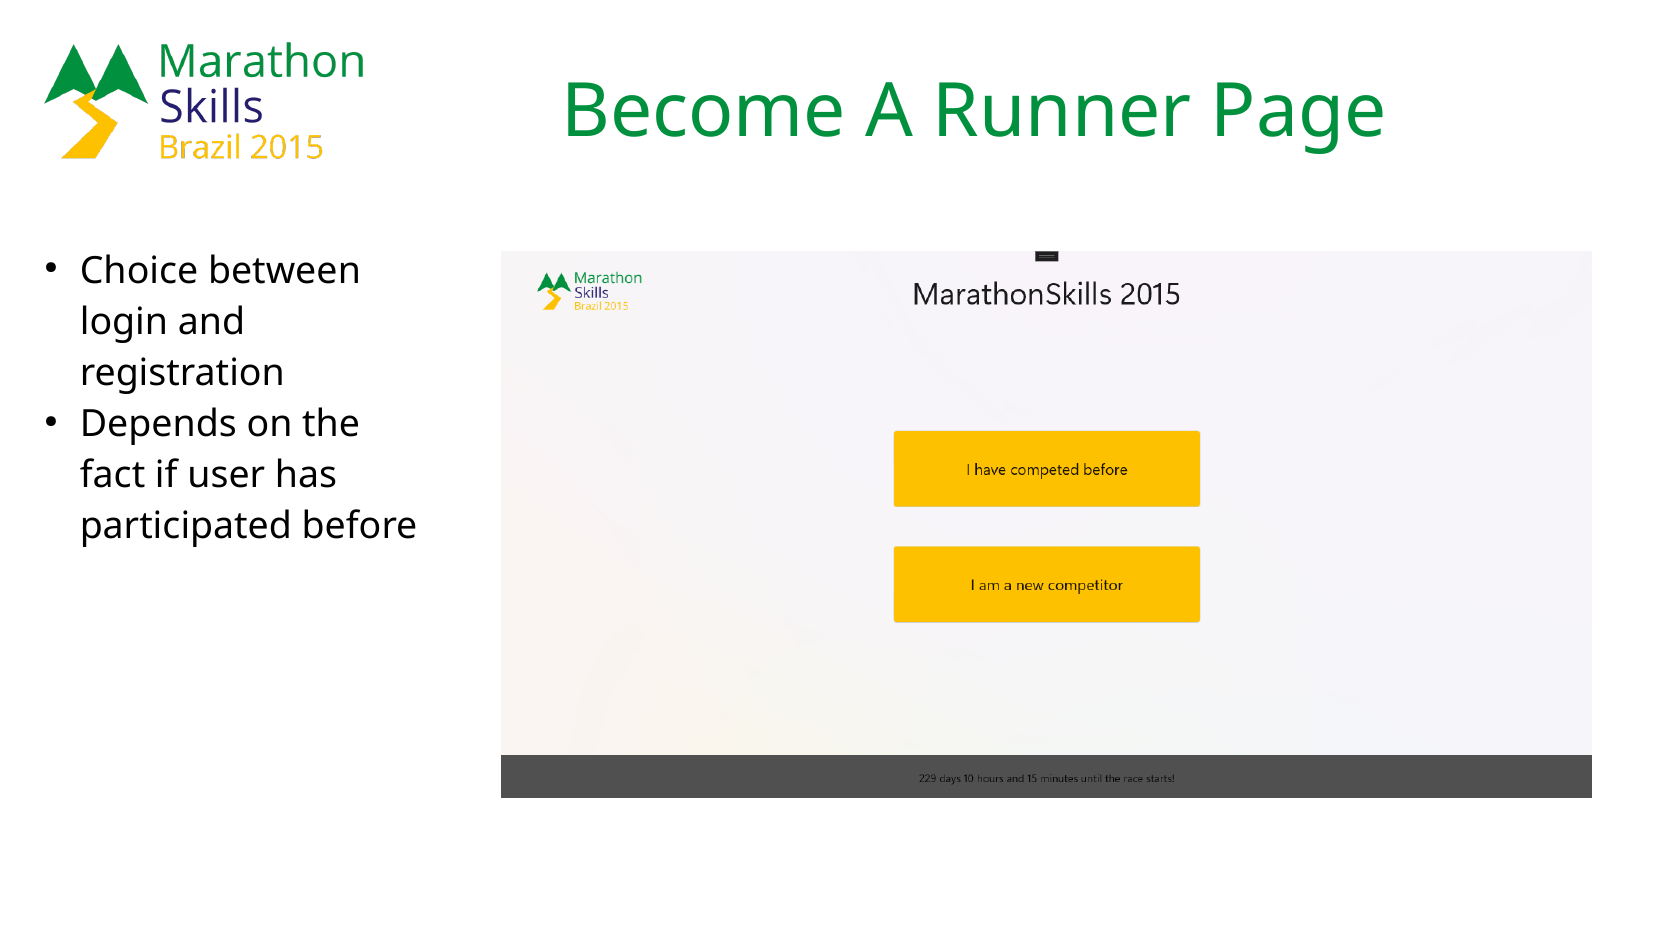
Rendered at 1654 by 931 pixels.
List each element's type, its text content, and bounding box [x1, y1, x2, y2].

text_box Choice between login and registration Depends on the fact if user has participated before [29, 236, 443, 827]
picture [29, 29, 384, 173]
title Become A Runner Page [413, 29, 1536, 185]
picture [501, 251, 1592, 798]
